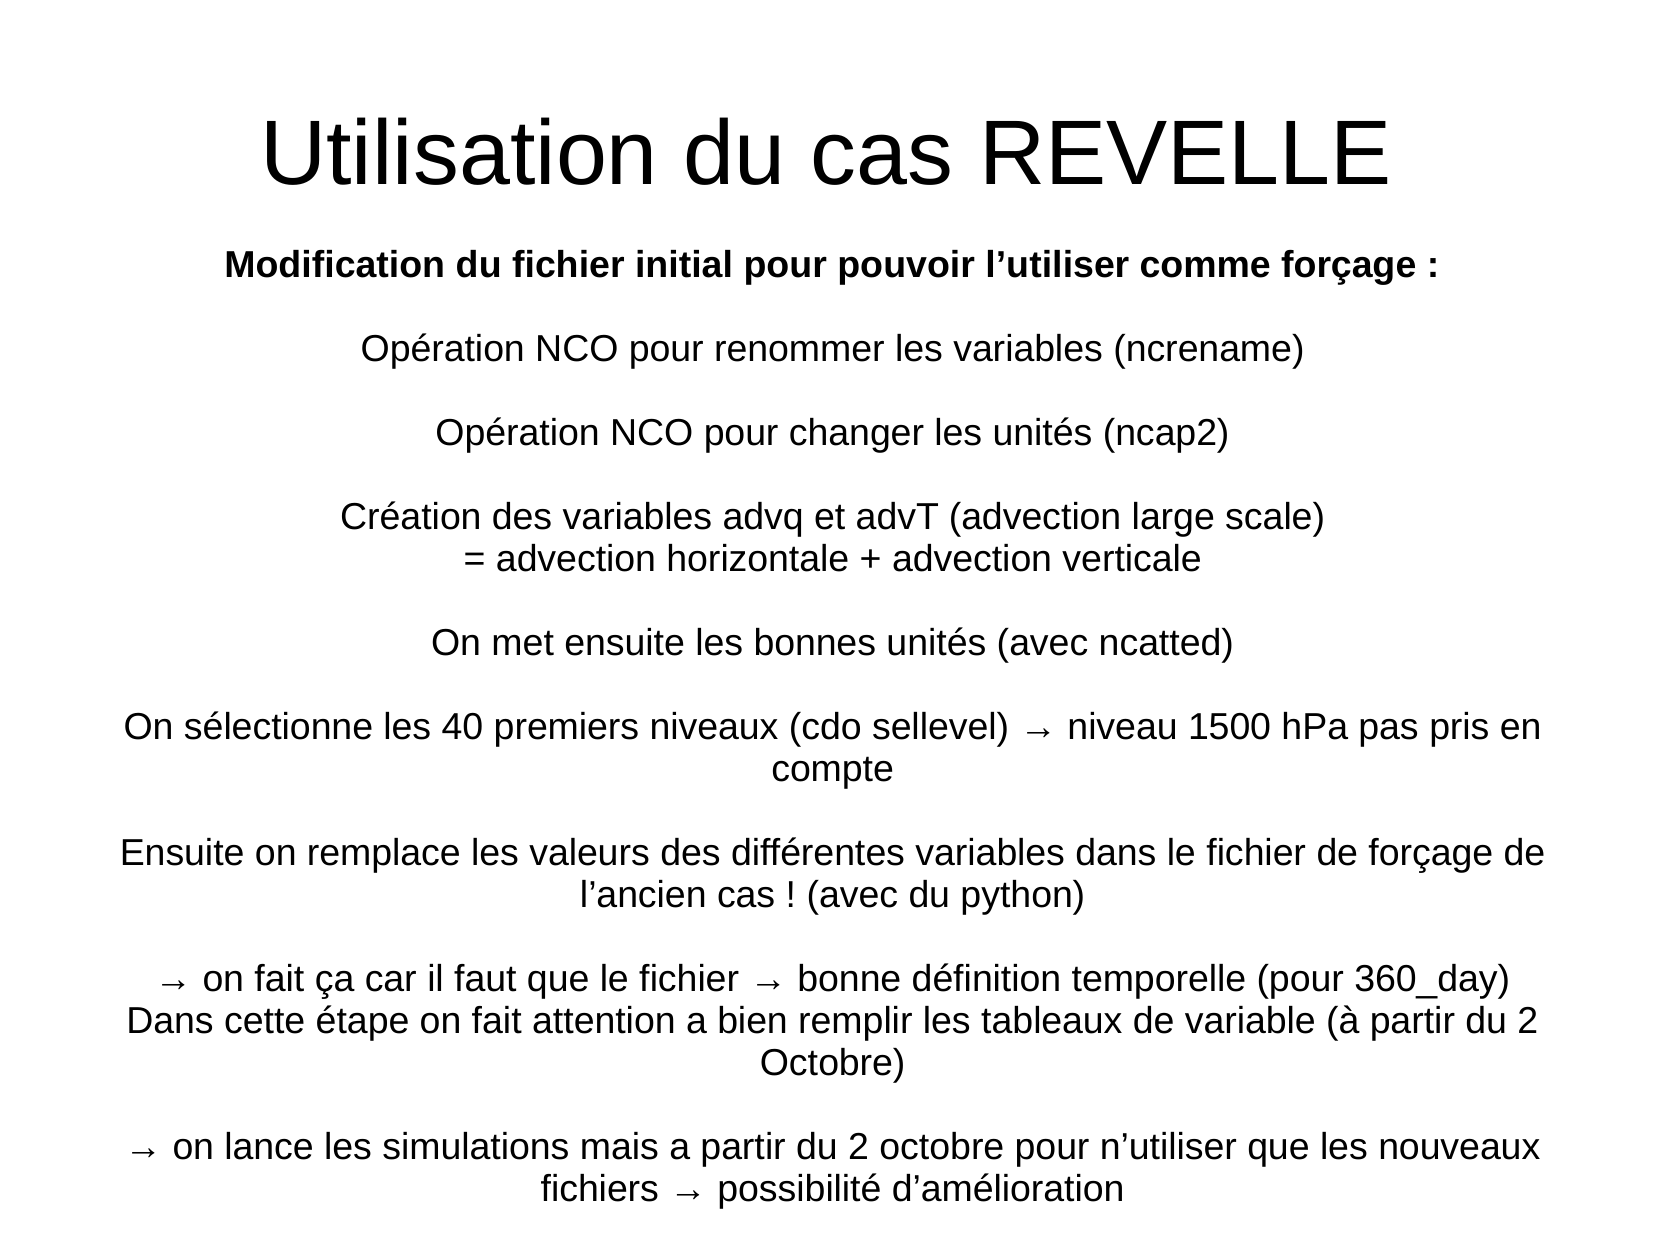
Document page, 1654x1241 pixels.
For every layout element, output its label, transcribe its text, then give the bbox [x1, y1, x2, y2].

title Utilisation du cas REVELLE [82, 49, 1571, 236]
text_box Modification du fichier initial pour pouvoir l’utiliser comme forçage : Opération NCO pour renommer les variables (ncrename) Opération NCO pour changer les unités (ncap2) Création des variables advq et advT (advection large scale) = advection horizontale + advection verticale On met ensuite les bonnes unités (avec ncatted) On sélectionne les 40 premiers niveaux (cdo sellevel) → niveau 1500 hPa pas pris en compte Ensuite on remplace les valeurs des différentes variables dans le fichier de forçage de l’ancien cas ! (avec du python) → on fait ça car il faut que le fichier → bonne définition temporelle (pour 360_day) Dans cette étape on fait attention a bien remplir les tableaux de variable (à partir du 2 Octobre) → on lance les simulations mais a partir du 2 octobre pour n’utiliser que les nouveaux fichiers → possibilité d’amélioration [70, 236, 1595, 1217]
